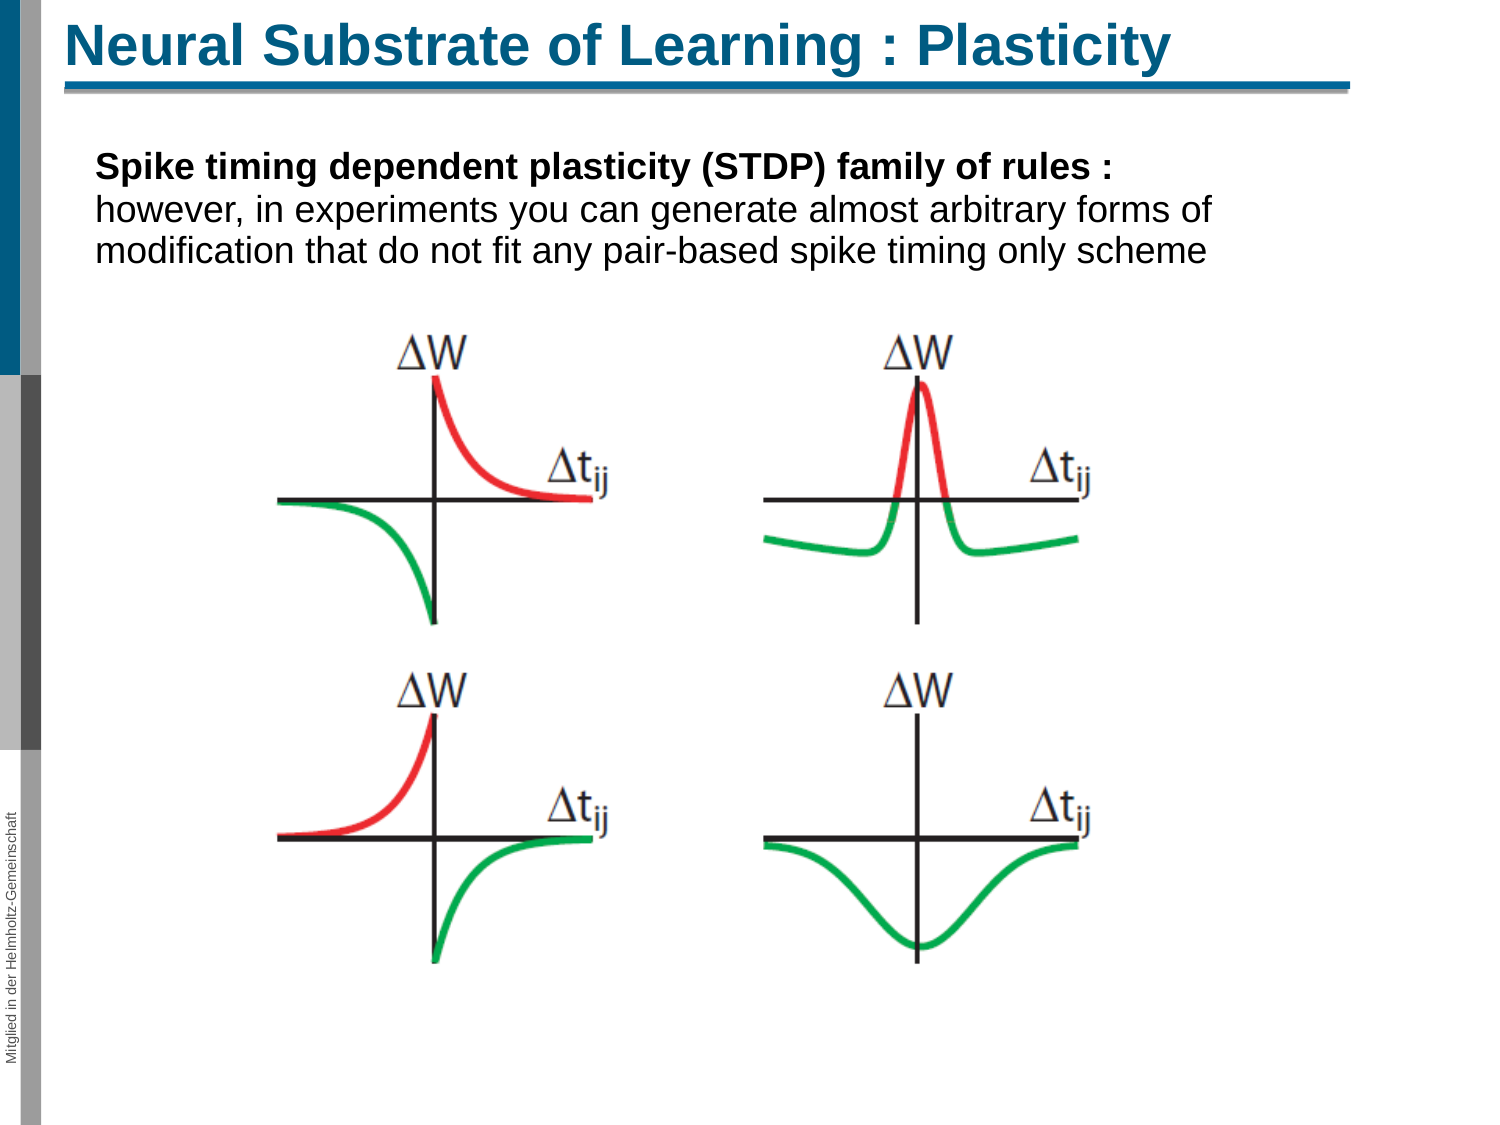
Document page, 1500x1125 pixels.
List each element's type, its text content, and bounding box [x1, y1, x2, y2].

text_box Spike timing dependent plasticity (STDP) family of rules : however, in experiments you can generate almost arbitrary forms of modification that do not fit any pair-based spike timing only scheme [80, 138, 1270, 280]
text_box Neural Substrate of Learning : Plasticity [64, 7, 1440, 102]
picture [240, 304, 1109, 976]
